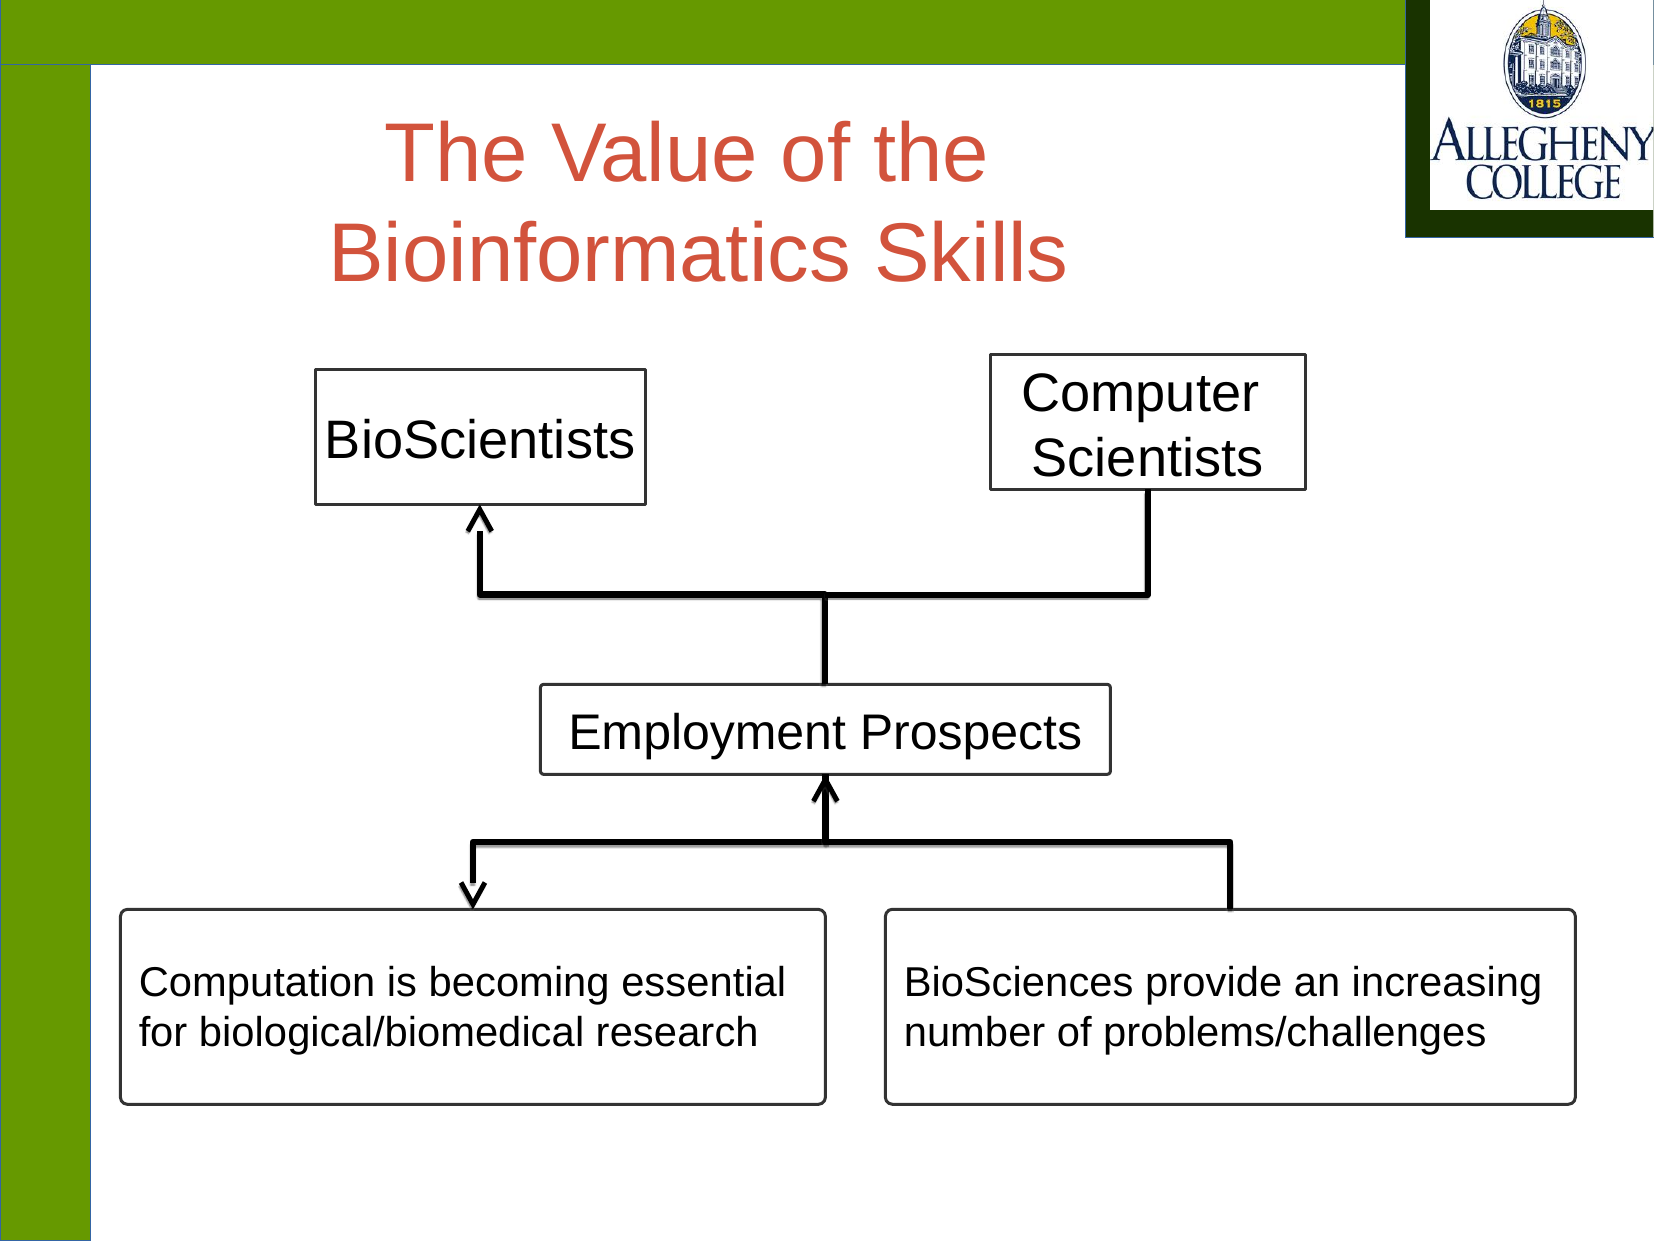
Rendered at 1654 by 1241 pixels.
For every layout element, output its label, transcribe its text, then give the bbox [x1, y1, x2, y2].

text_box Computation is becoming essential for biological/biomedical research [120, 909, 826, 1105]
text_box Computer Scientists [990, 354, 1306, 490]
text_box BioScientists [315, 369, 646, 505]
text_box Employment Prospects [540, 684, 1111, 775]
text_box [0, 0, 1654, 1241]
text_box The Value of the Bioinformatics Skills [256, 95, 1142, 302]
picture [1430, 0, 1654, 210]
text_box BioSciences provide an increasing number of problems/challenges [885, 909, 1576, 1105]
